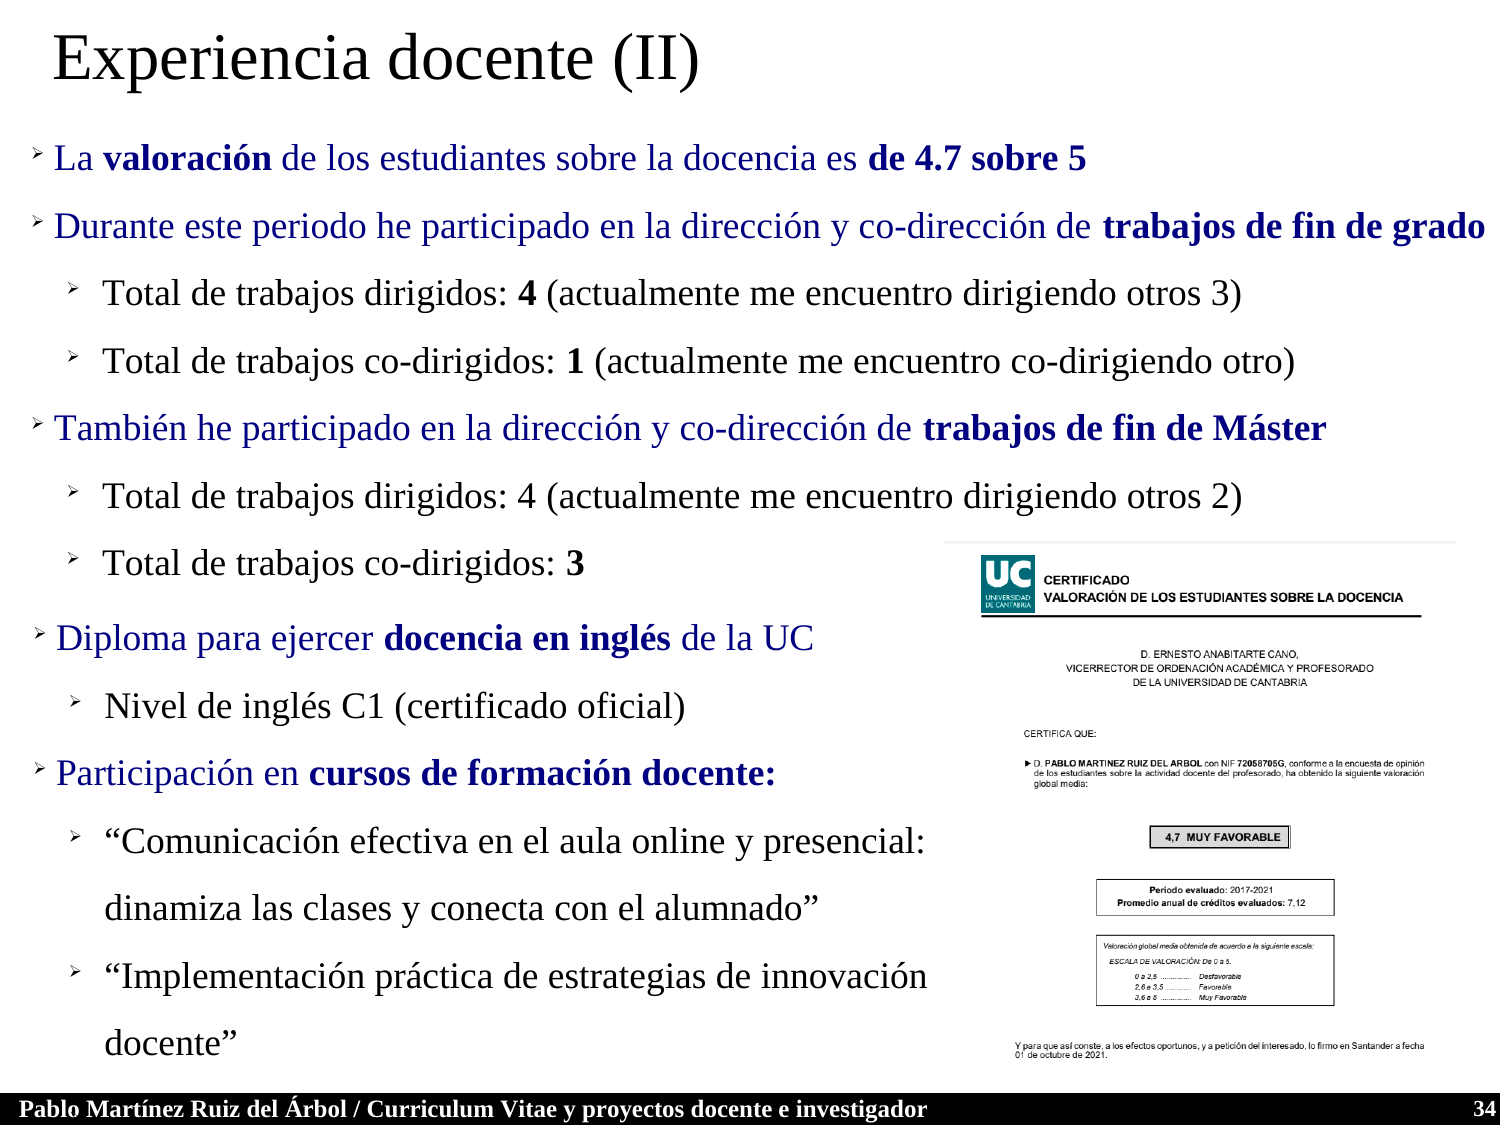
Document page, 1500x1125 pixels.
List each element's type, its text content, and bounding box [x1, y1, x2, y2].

text_box Diploma para ejercer docencia en inglés de la UC Nivel de inglés C1 (certificado oficial) Participación en cursos de formación docente: “Comunicación efectiva en el aula online y presencial: dinamiza las clases y conecta con el alumnado” “Implementación práctica de estrategias de innovación docente” [14, 578, 961, 1096]
text_box La valoración de los estudiantes sobre la docencia es de 4.7 sobre 5 Durante este periodo he participado en la dirección y co-dirección de trabajos de fin de grado Total de trabajos dirigidos: 4 (actualmente me encuentro dirigiendo otros 3) Total de trabajos co-dirigidos: 1 (actualmente me encuentro co-dirigiendo otro) También he participado en la dirección y co-dirección de trabajos de fin de Máster Total de trabajos dirigidos: 4 (actualmente me encuentro dirigiendo otros 2) Total de trabajos co-dirigidos: 3 [11, 98, 1500, 616]
picture [943, 541, 1456, 1081]
text_box Experiencia docente (II) [4, 3, 751, 111]
